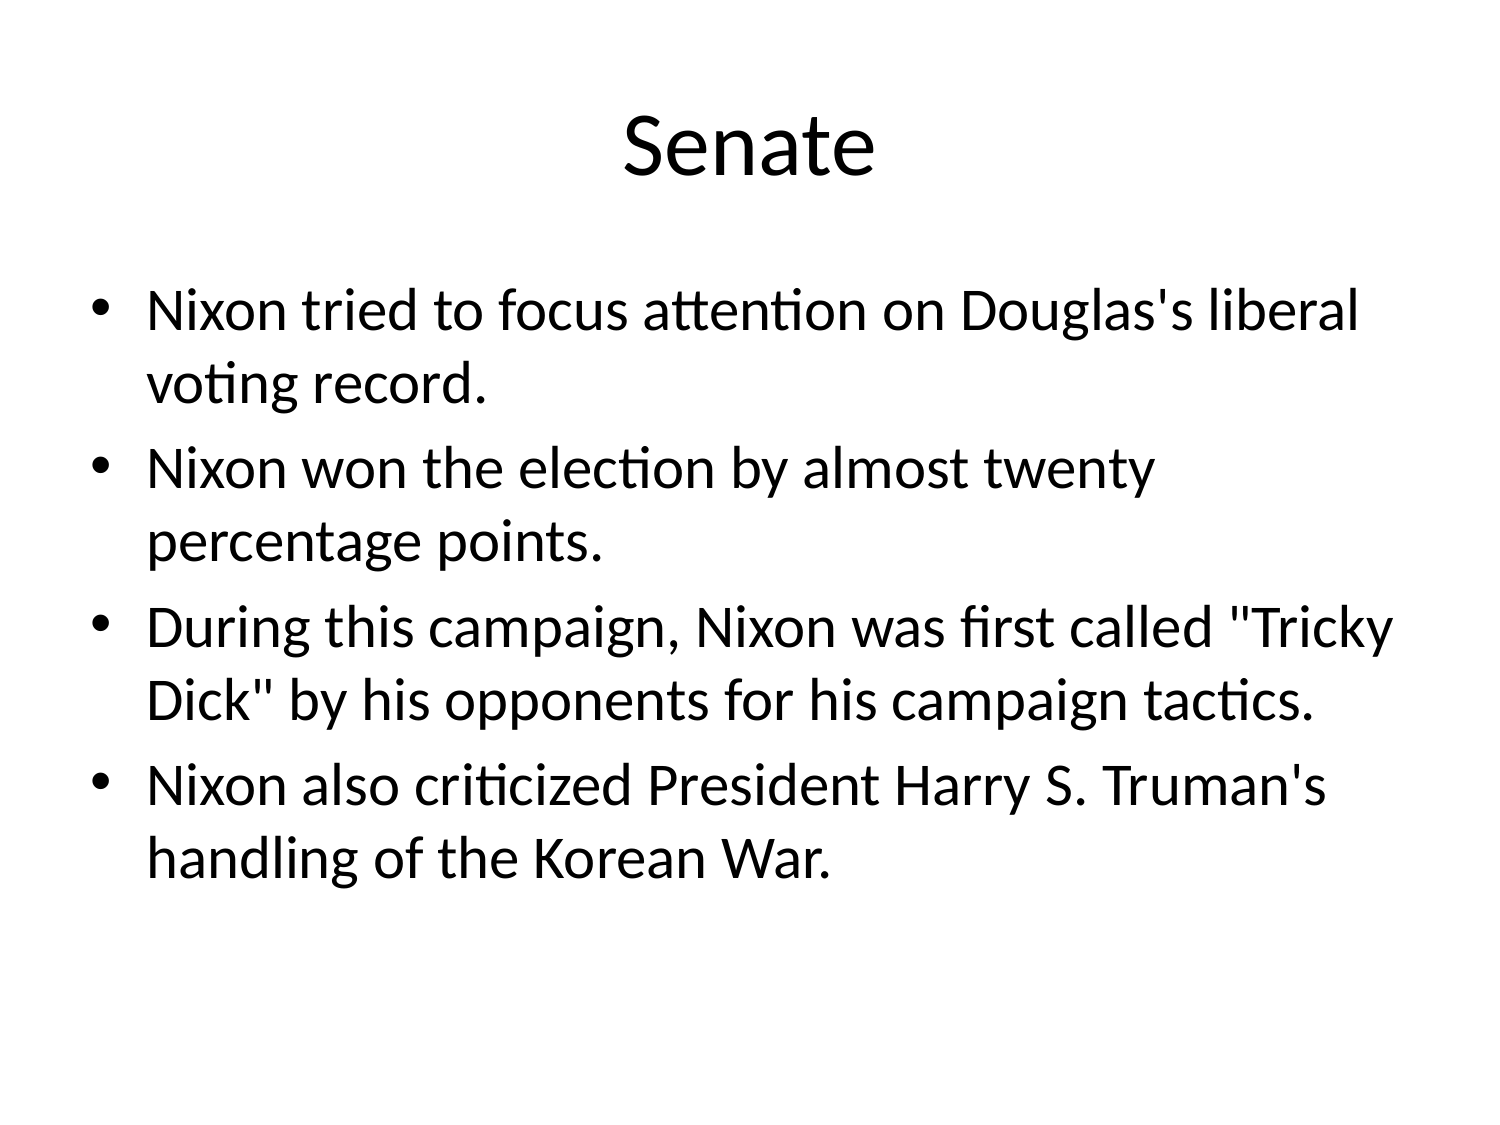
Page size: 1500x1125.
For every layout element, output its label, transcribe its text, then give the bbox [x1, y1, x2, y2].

list Nixon tried to focus attention on Douglas's liberal voting record. Nixon won the election by almost twenty percentage points. During this campaign, Nixon was first called "Tricky Dick" by his opponents for his campaign tactics. Nixon also criticized President Harry S. Truman's handling of the Korean War. [75, 262, 1425, 1005]
title Senate [75, 45, 1425, 233]
